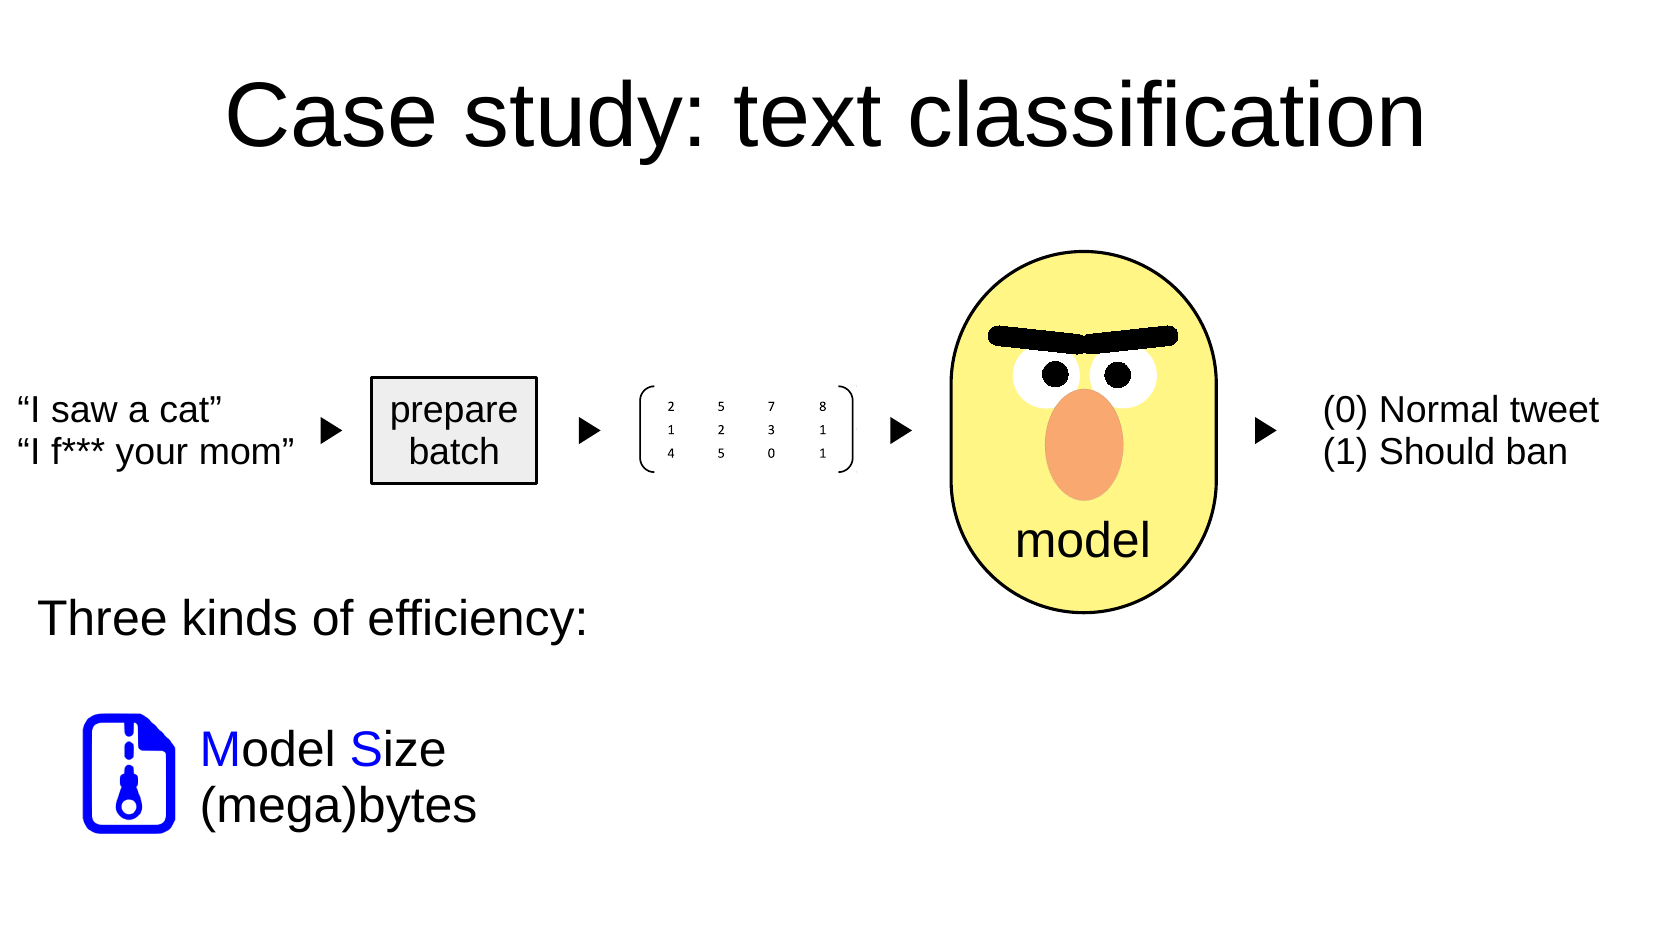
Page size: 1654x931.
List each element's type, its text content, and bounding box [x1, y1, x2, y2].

picture [68, 713, 189, 834]
text_box (0) Normal tweet (1) Should ban [1307, 381, 1654, 522]
text_box Three kinds of efficiency: [22, 583, 661, 682]
text_box [951, 251, 1217, 518]
title Case study: text classification [82, 37, 1571, 193]
text_box prepare batch [371, 377, 537, 484]
text_box [1021, 597, 1147, 613]
text_box model [954, 504, 1211, 597]
text_box Model Size (mega)bytes [184, 714, 519, 841]
picture [596, 352, 912, 509]
text_box “I saw a cat” “I f*** your mom” [2, 381, 436, 522]
